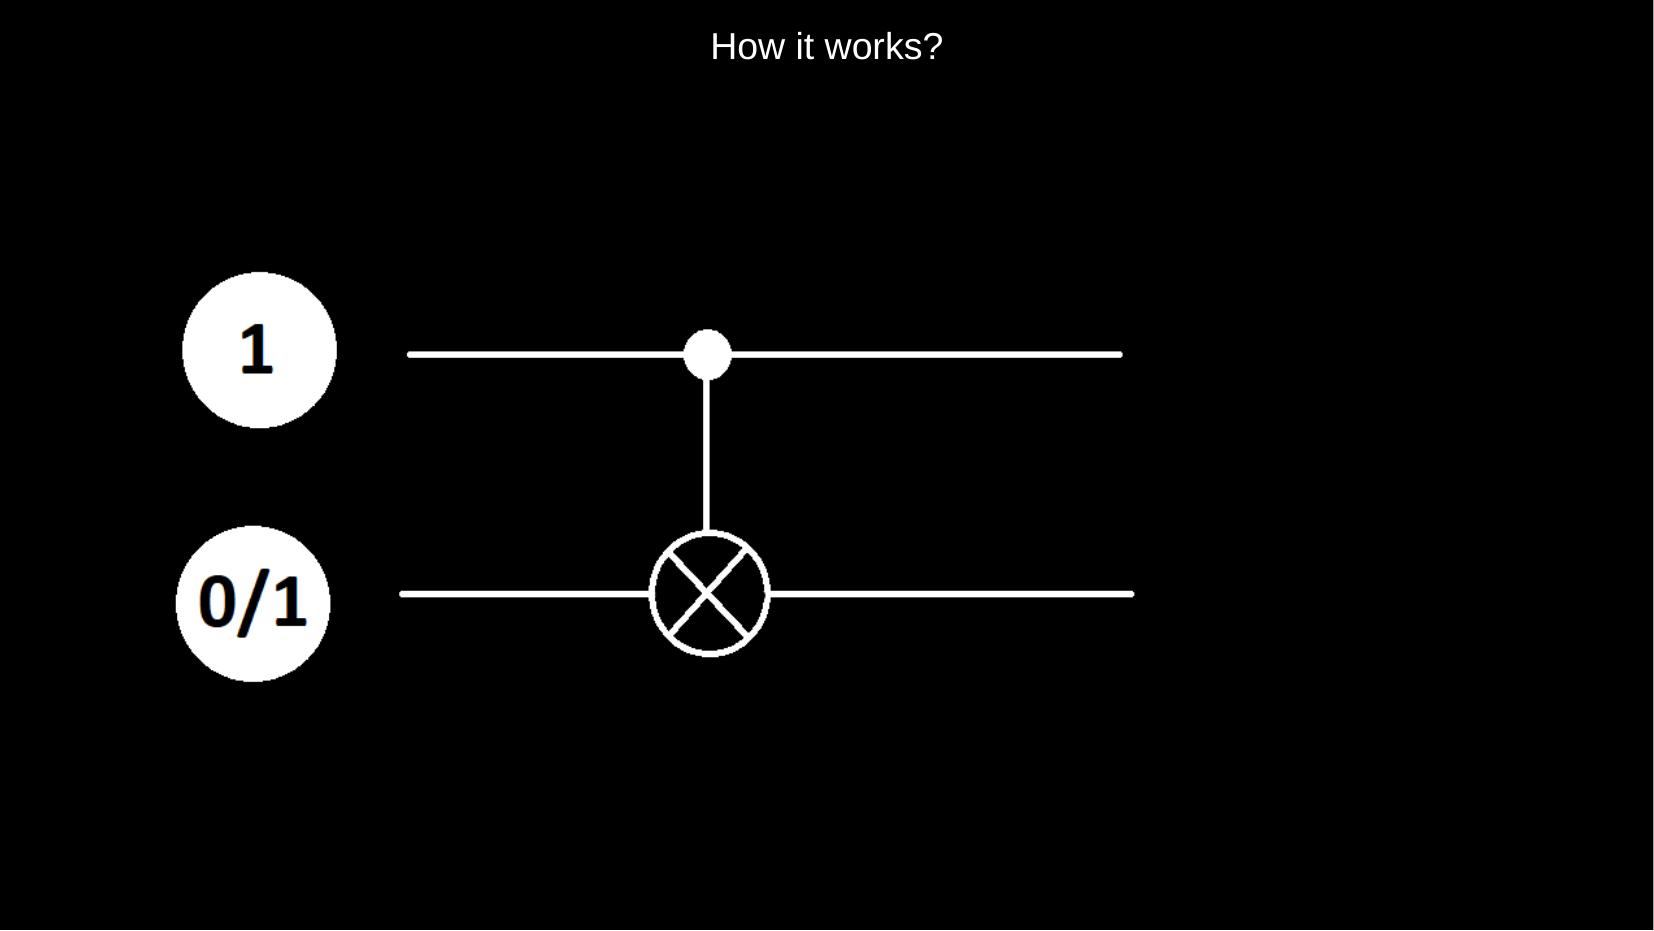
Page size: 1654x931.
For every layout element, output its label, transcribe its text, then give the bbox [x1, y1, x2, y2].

picture [150, 224, 1163, 712]
text_box How it works? [0, 18, 1654, 76]
